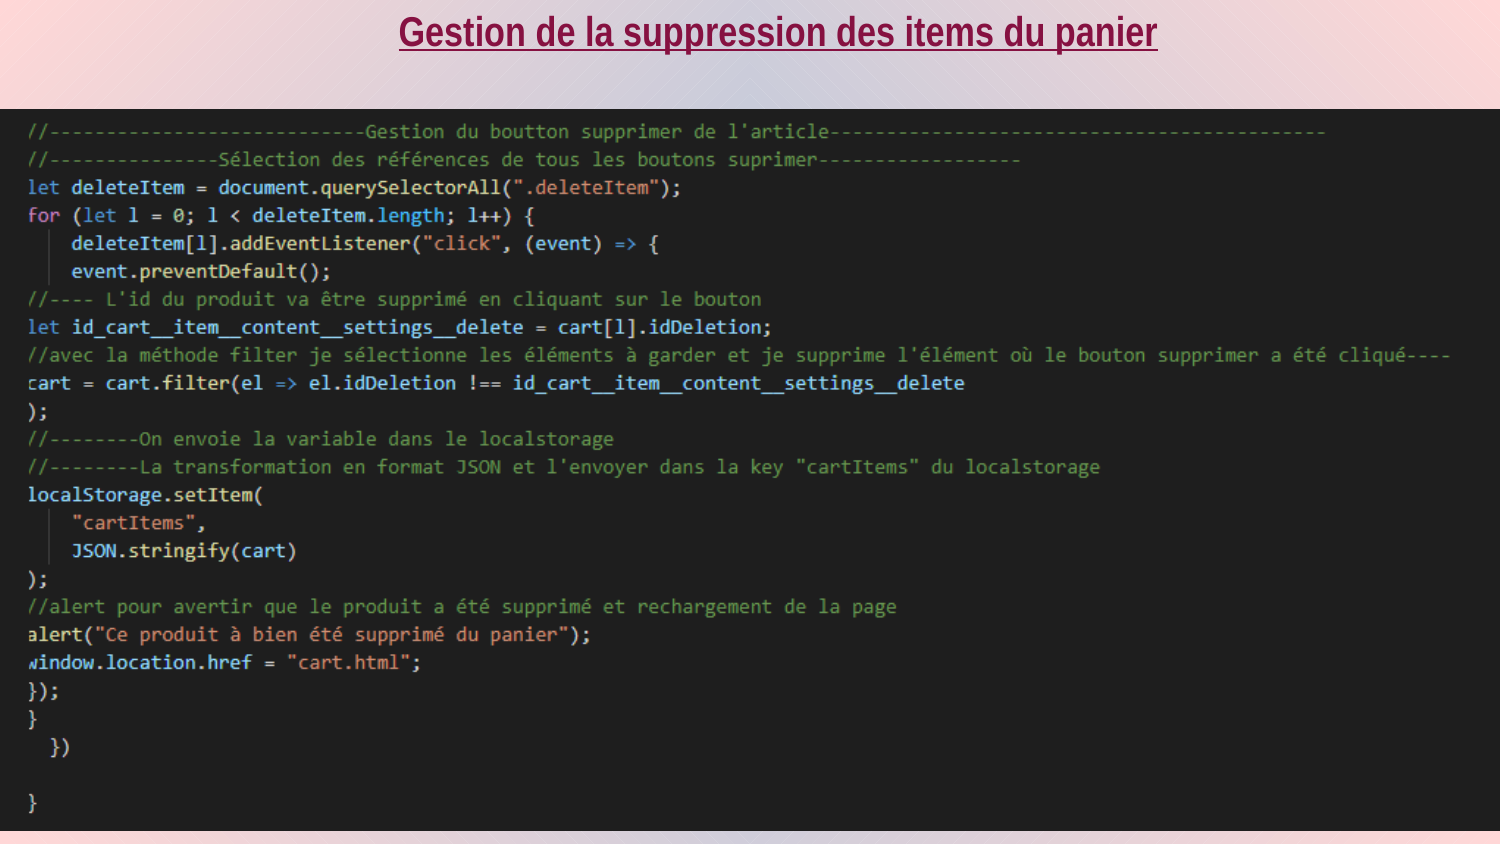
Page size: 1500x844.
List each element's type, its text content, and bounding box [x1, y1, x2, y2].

text_box Gestion de la suppression des items du panier [383, 0, 1329, 109]
picture [0, 109, 1500, 831]
